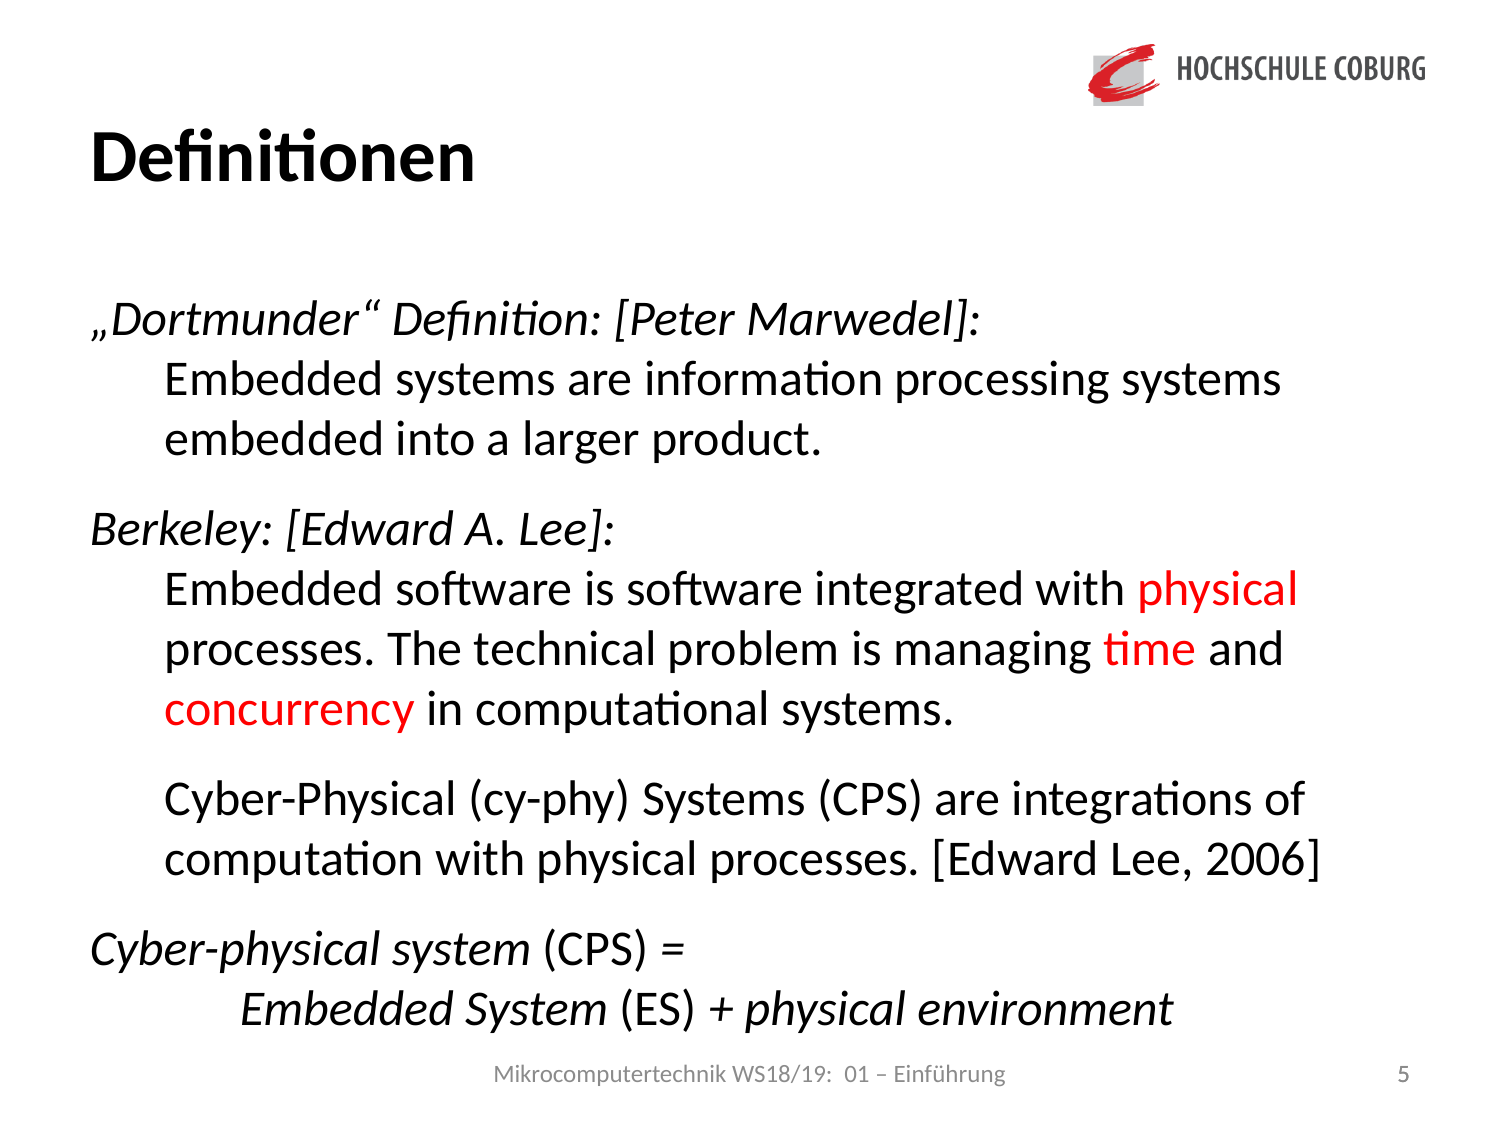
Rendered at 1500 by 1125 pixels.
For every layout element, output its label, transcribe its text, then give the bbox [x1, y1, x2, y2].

text_box „Dortmunder“ Definition: [Peter Marwedel]: Embedded systems are information processing systems embedded into a larger product. Berkeley: [Edward A. Lee]: Embedded software is software integrated with physical processes. The technical problem is managing time and concurrency in computational systems. Cyber-Physical (cy-phy) Systems (CPS) are integrations of computation with physical processes. [Edward Lee, 2006] Cyber-physical system (CPS) = Embedded System (ES) + physical environment [75, 277, 1479, 1043]
slide_number <number> [1074, 1042, 1425, 1103]
title Definitionen [75, 45, 1425, 259]
picture [1088, 44, 1425, 106]
